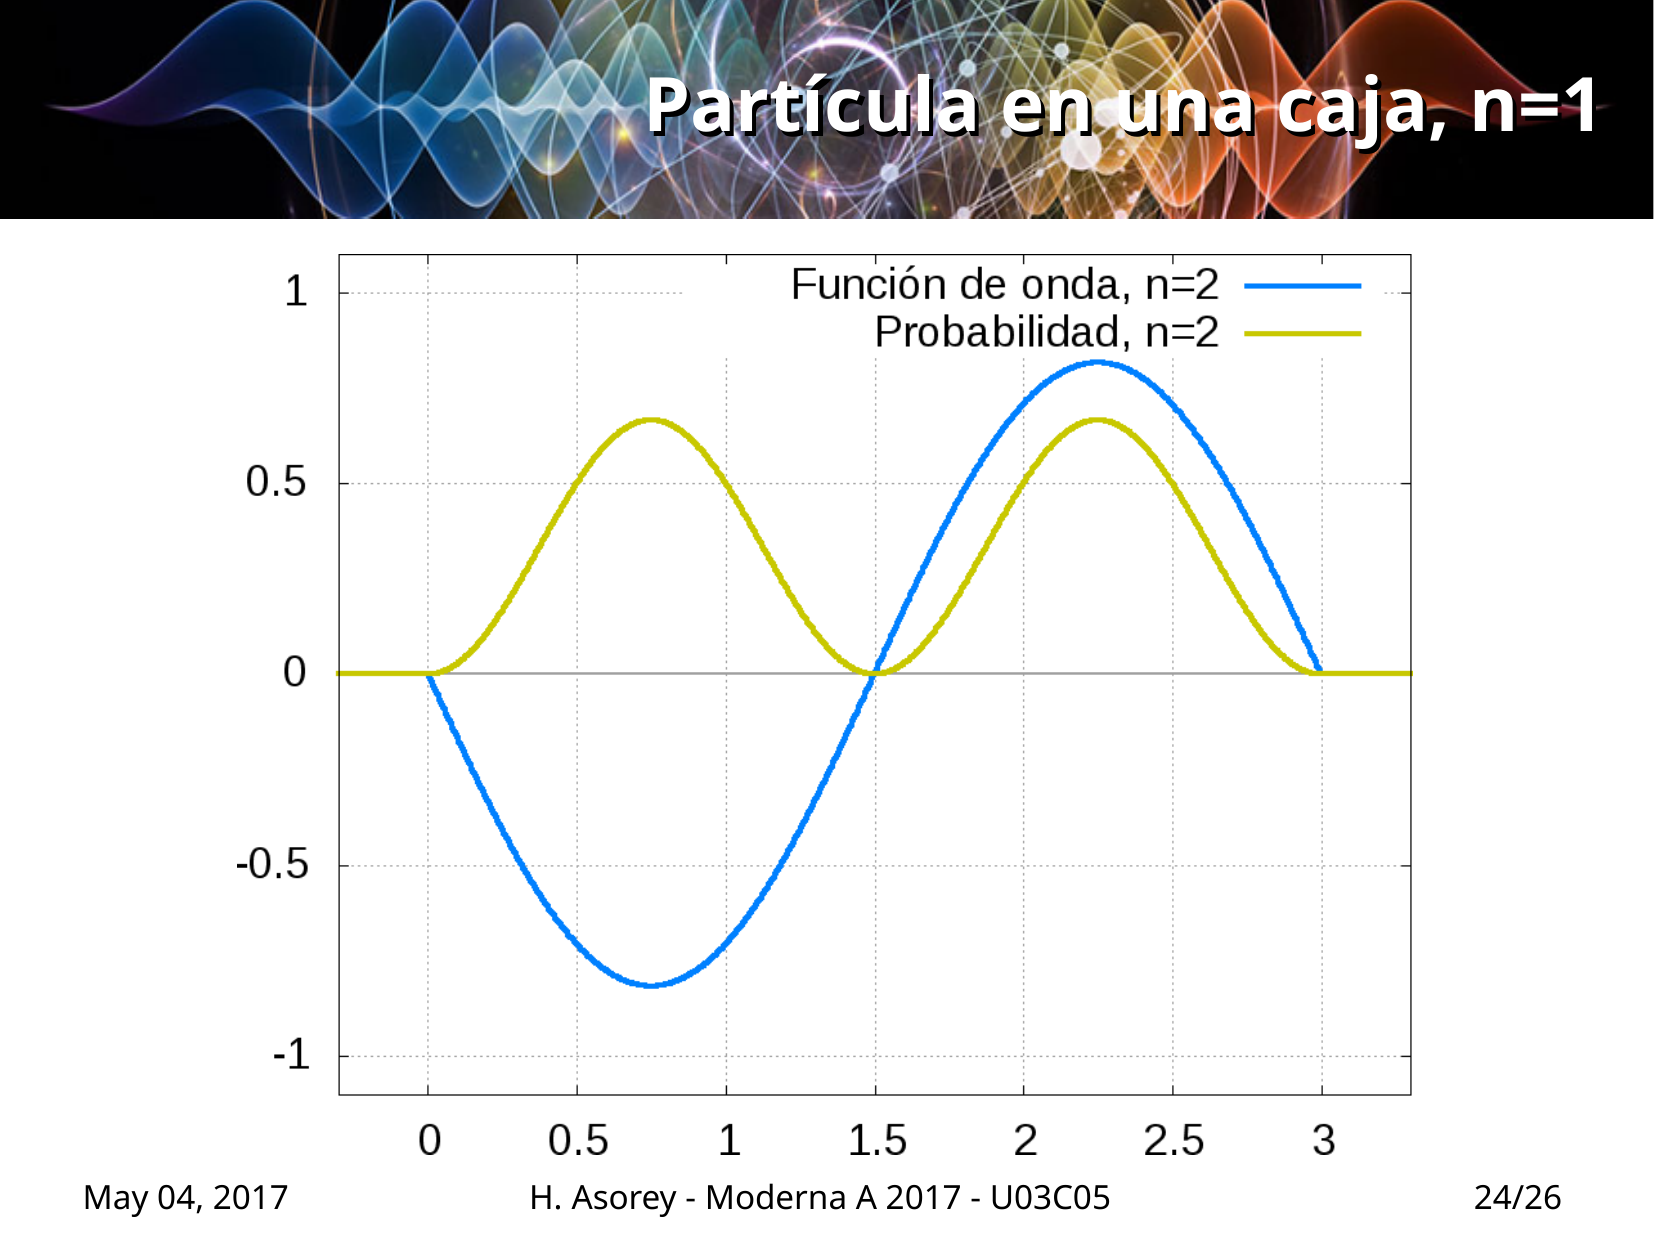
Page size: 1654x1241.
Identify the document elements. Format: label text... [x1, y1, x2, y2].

picture [237, 254, 1413, 1156]
picture [0, 0, 1654, 219]
title Partícula en una caja, n=1 [45, 15, 1606, 191]
